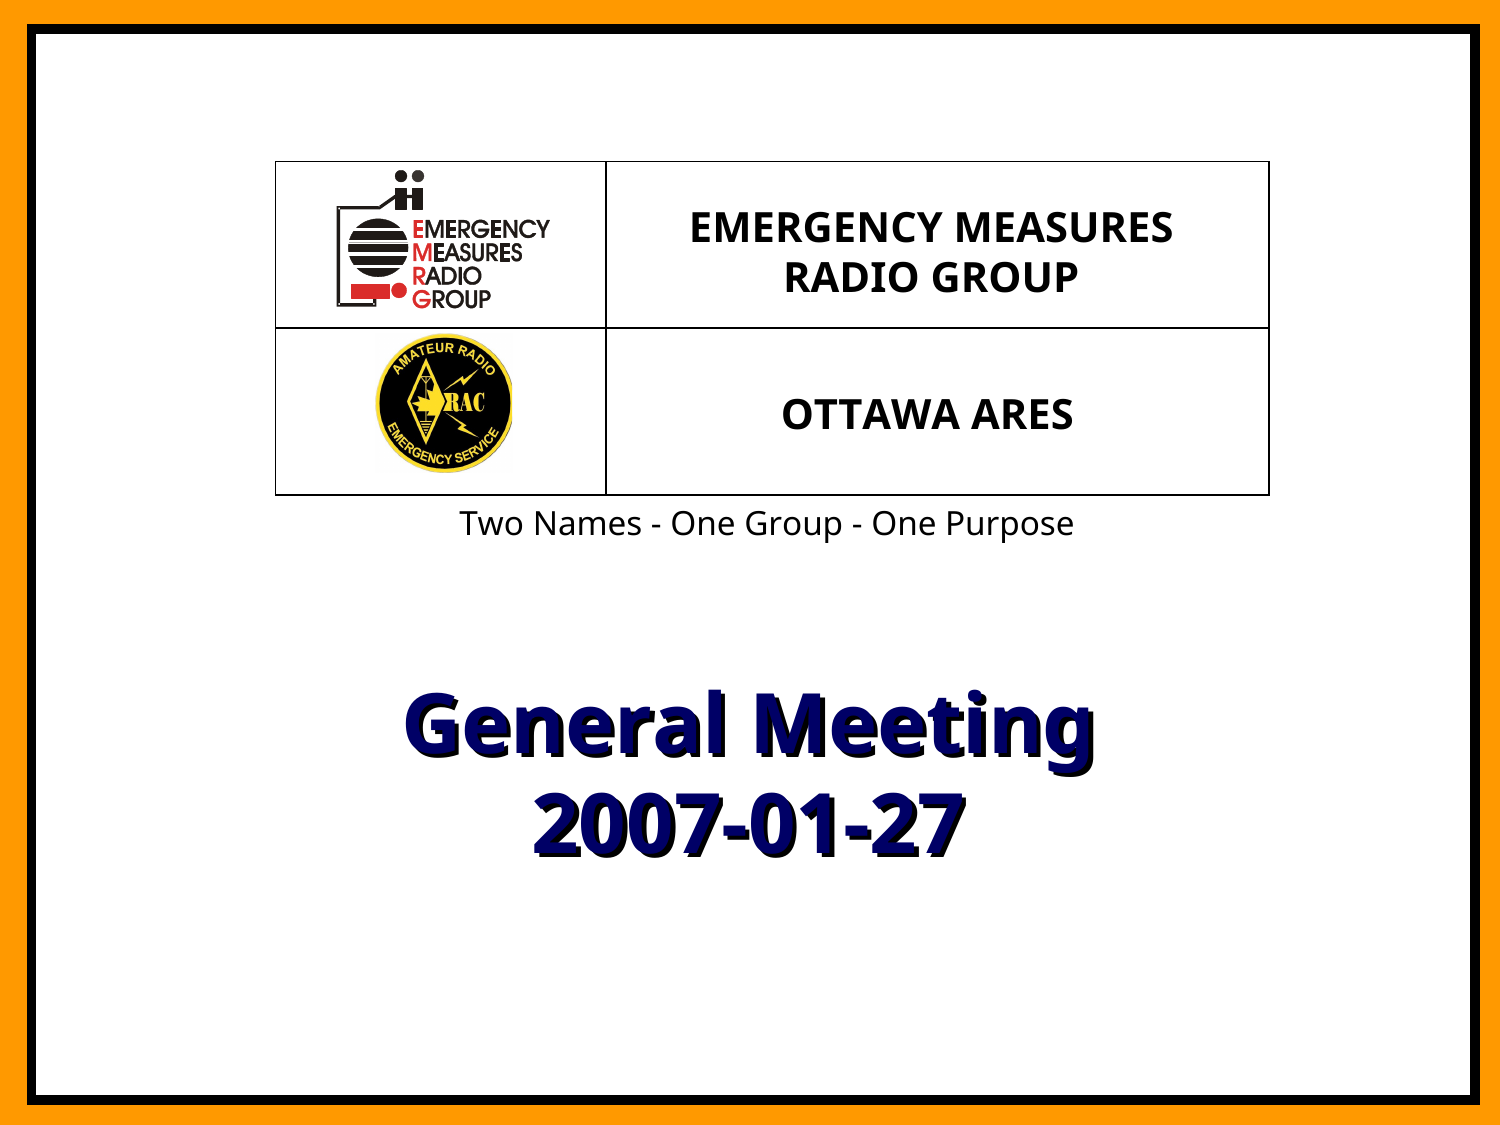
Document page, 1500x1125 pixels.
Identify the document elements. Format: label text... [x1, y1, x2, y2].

text_box OTTAWA ARES [766, 380, 1089, 446]
text_box [0, 0, 1500, 1125]
text_box General Meeting 2007-01-27 [62, 662, 1435, 878]
picture [336, 170, 550, 309]
text_box EMERGENCY MEASURES RADIO GROUP [637, 193, 1226, 309]
text_box Two Names - One Group - One Purpose [444, 494, 1091, 551]
chart [375, 333, 513, 473]
